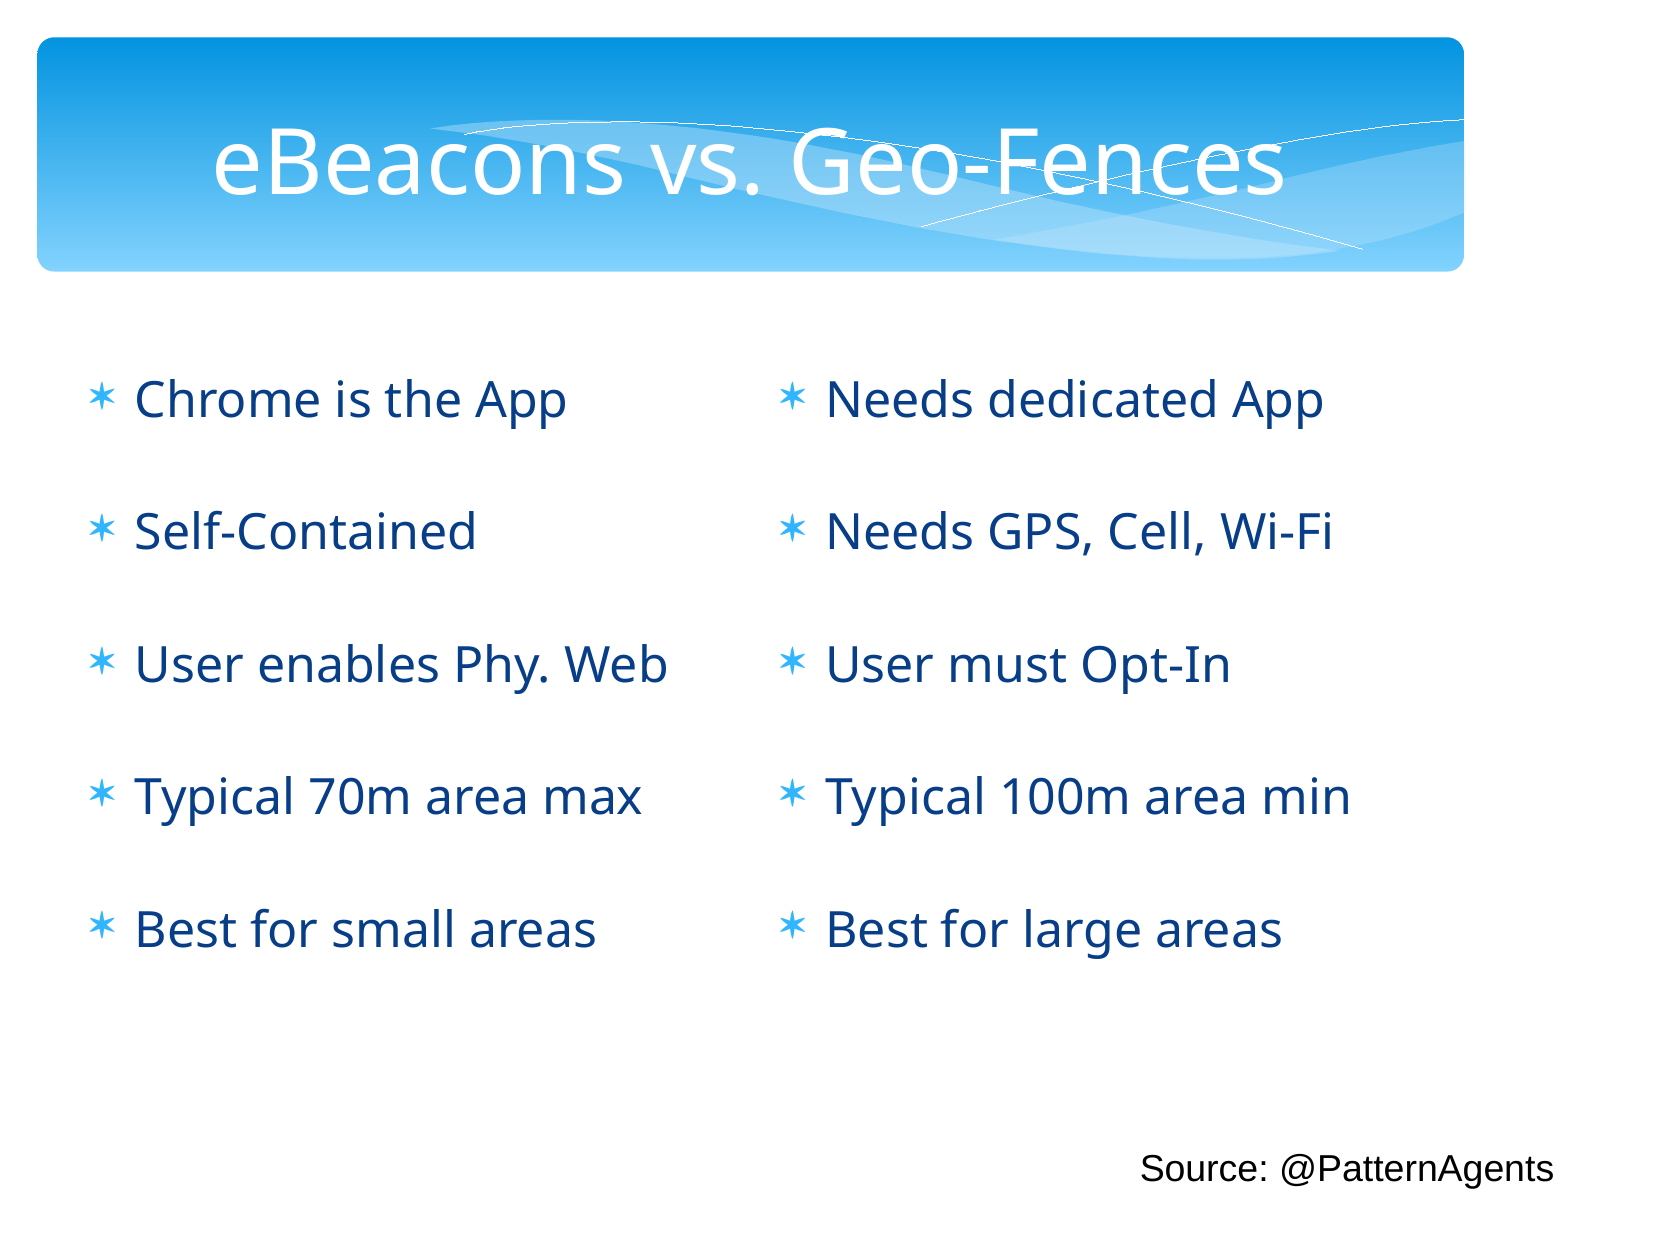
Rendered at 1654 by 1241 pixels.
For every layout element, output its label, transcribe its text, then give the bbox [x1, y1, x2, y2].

list Needs dedicated App Needs GPS, Cell, Wi-Fi User must Opt-In Typical 100m area min Best for large areas [765, 360, 1456, 1096]
title eBeacons vs. Geo-Fences [74, 55, 1425, 261]
text_box Source: @PatternAgents [1125, 1140, 1591, 1197]
list Chrome is the App Self-Contained User enables Phy. Web Typical 70m area max Best for small areas [75, 360, 737, 1171]
